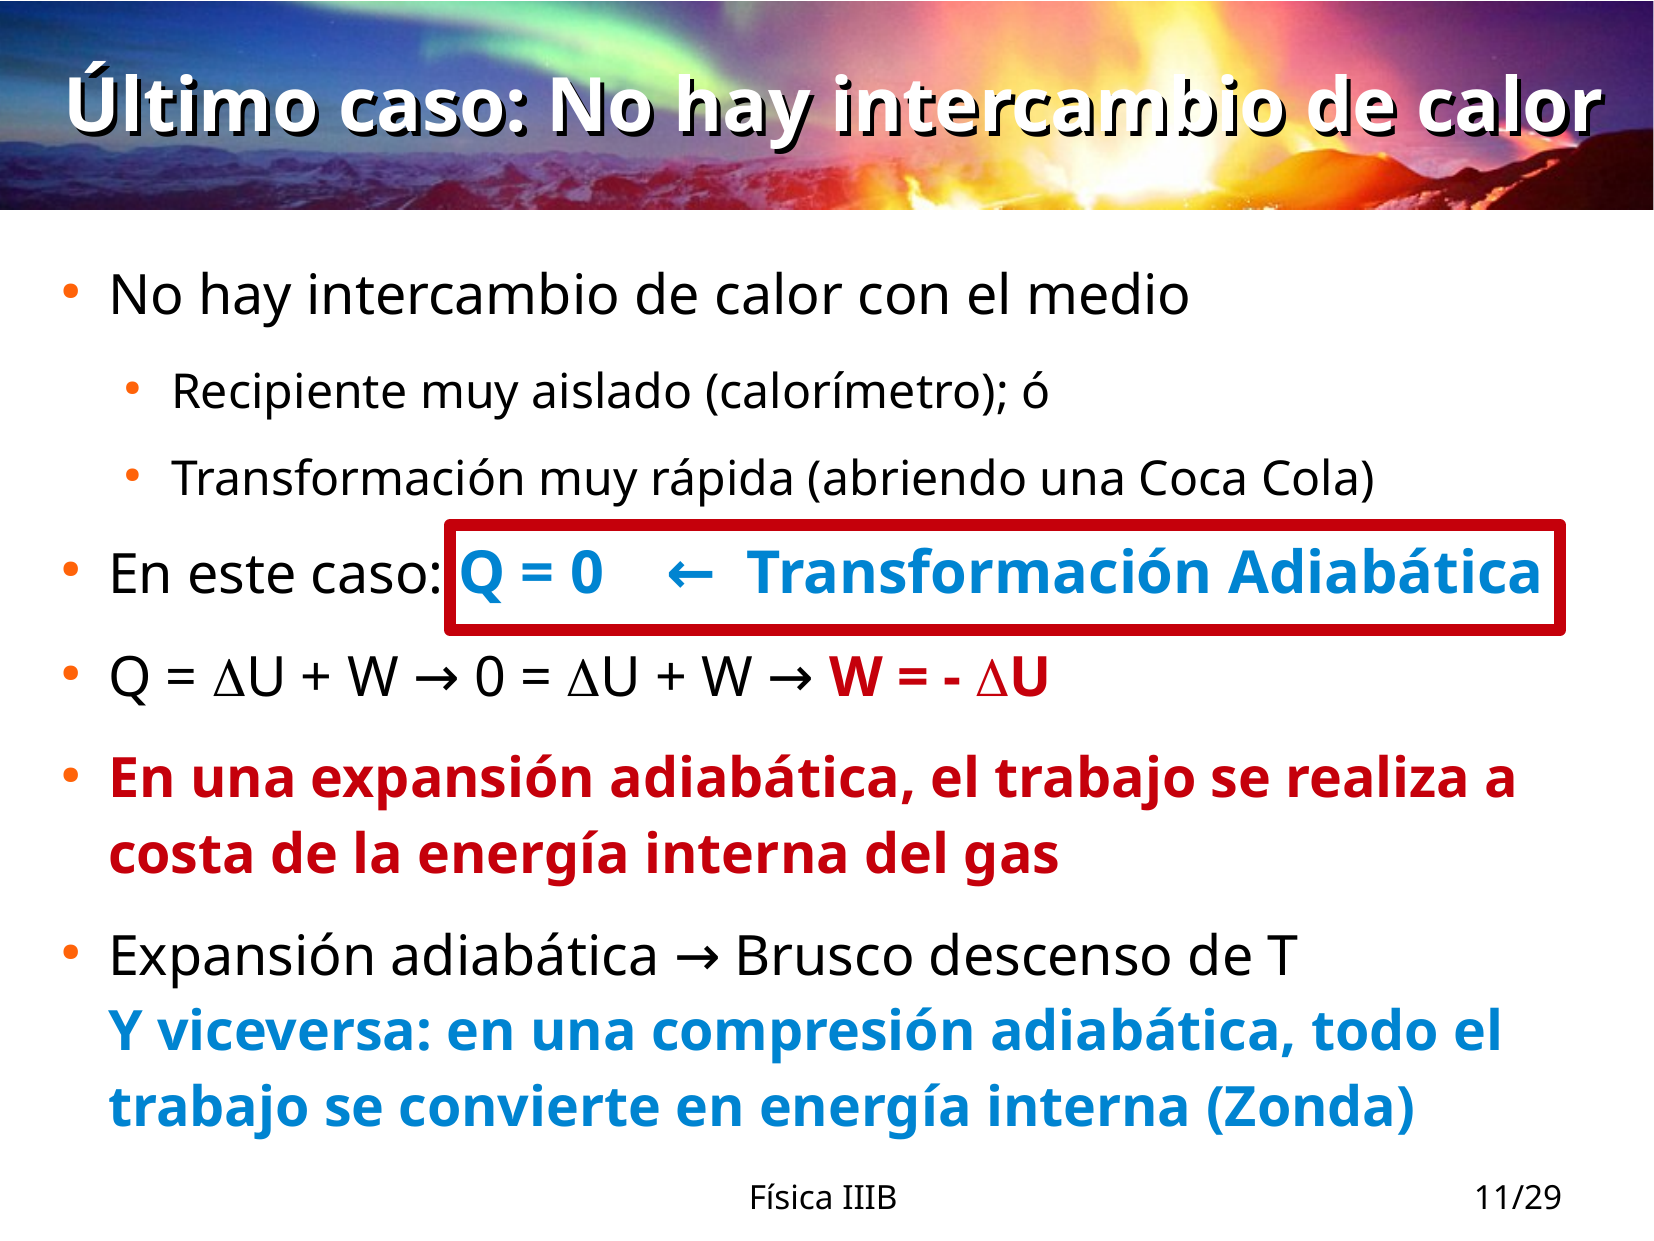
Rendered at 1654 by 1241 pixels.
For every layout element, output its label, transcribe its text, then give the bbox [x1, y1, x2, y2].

title Último caso: No hay intercambio de calor [45, 15, 1606, 191]
list No hay intercambio de calor con el medio Recipiente muy aislado (calorímetro); ó Transformación muy rápida (abriendo una Coca Cola) En este caso: Q = 0 ← Transformación Adiabática Q = DU + W → 0 = DU + W → W = - DU En una expansión adiabática, el trabajo se realiza a costa de la energía interna del gas Expansión adiabática → Brusco descenso de T Y viceversa: en una compresión adiabática, todo el trabajo se convierte en energía interna (Zonda) [45, 255, 1606, 1156]
picture [0, 1, 1654, 210]
